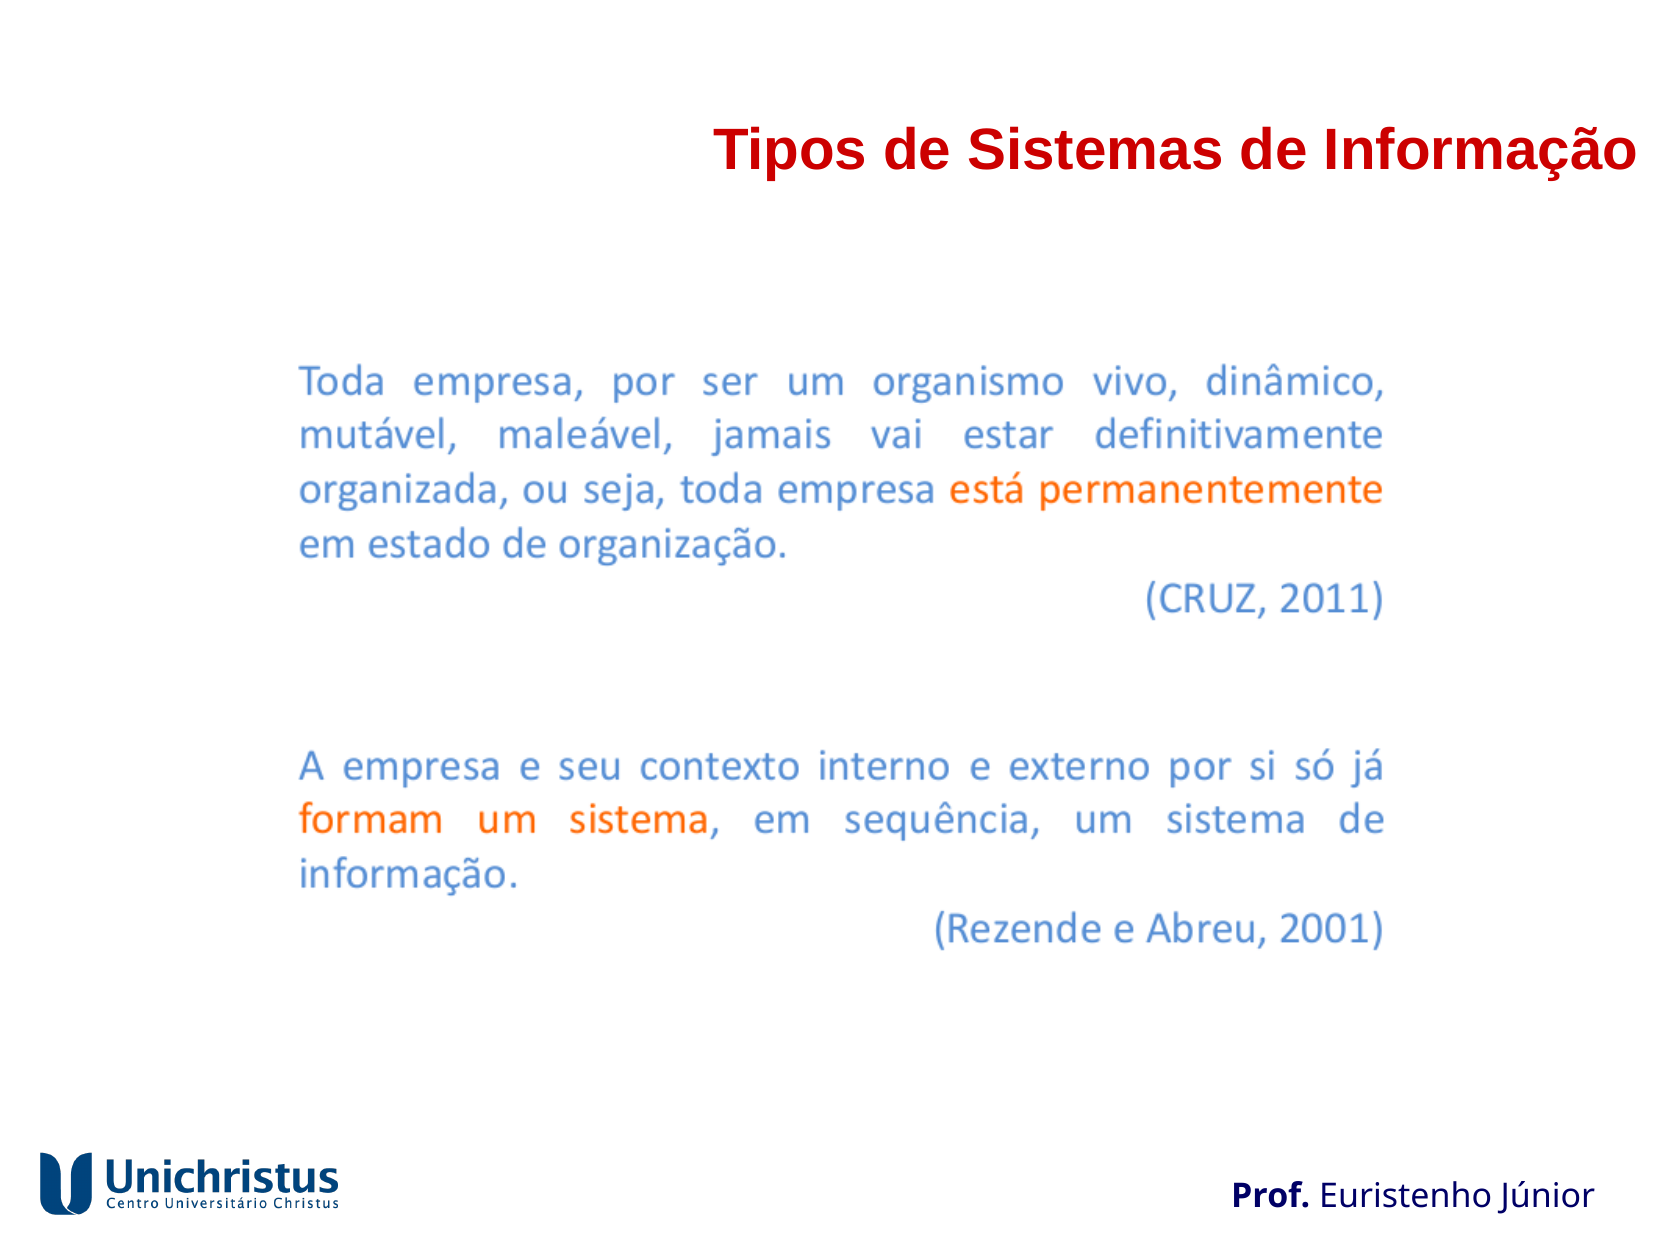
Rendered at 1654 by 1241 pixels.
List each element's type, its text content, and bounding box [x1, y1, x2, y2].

picture [283, 342, 1418, 977]
text_box Tipos de Sistemas de Informação [698, 109, 1654, 189]
picture [35, 1149, 343, 1217]
text_box Prof. Euristenho Júnior [1216, 1163, 1654, 1224]
